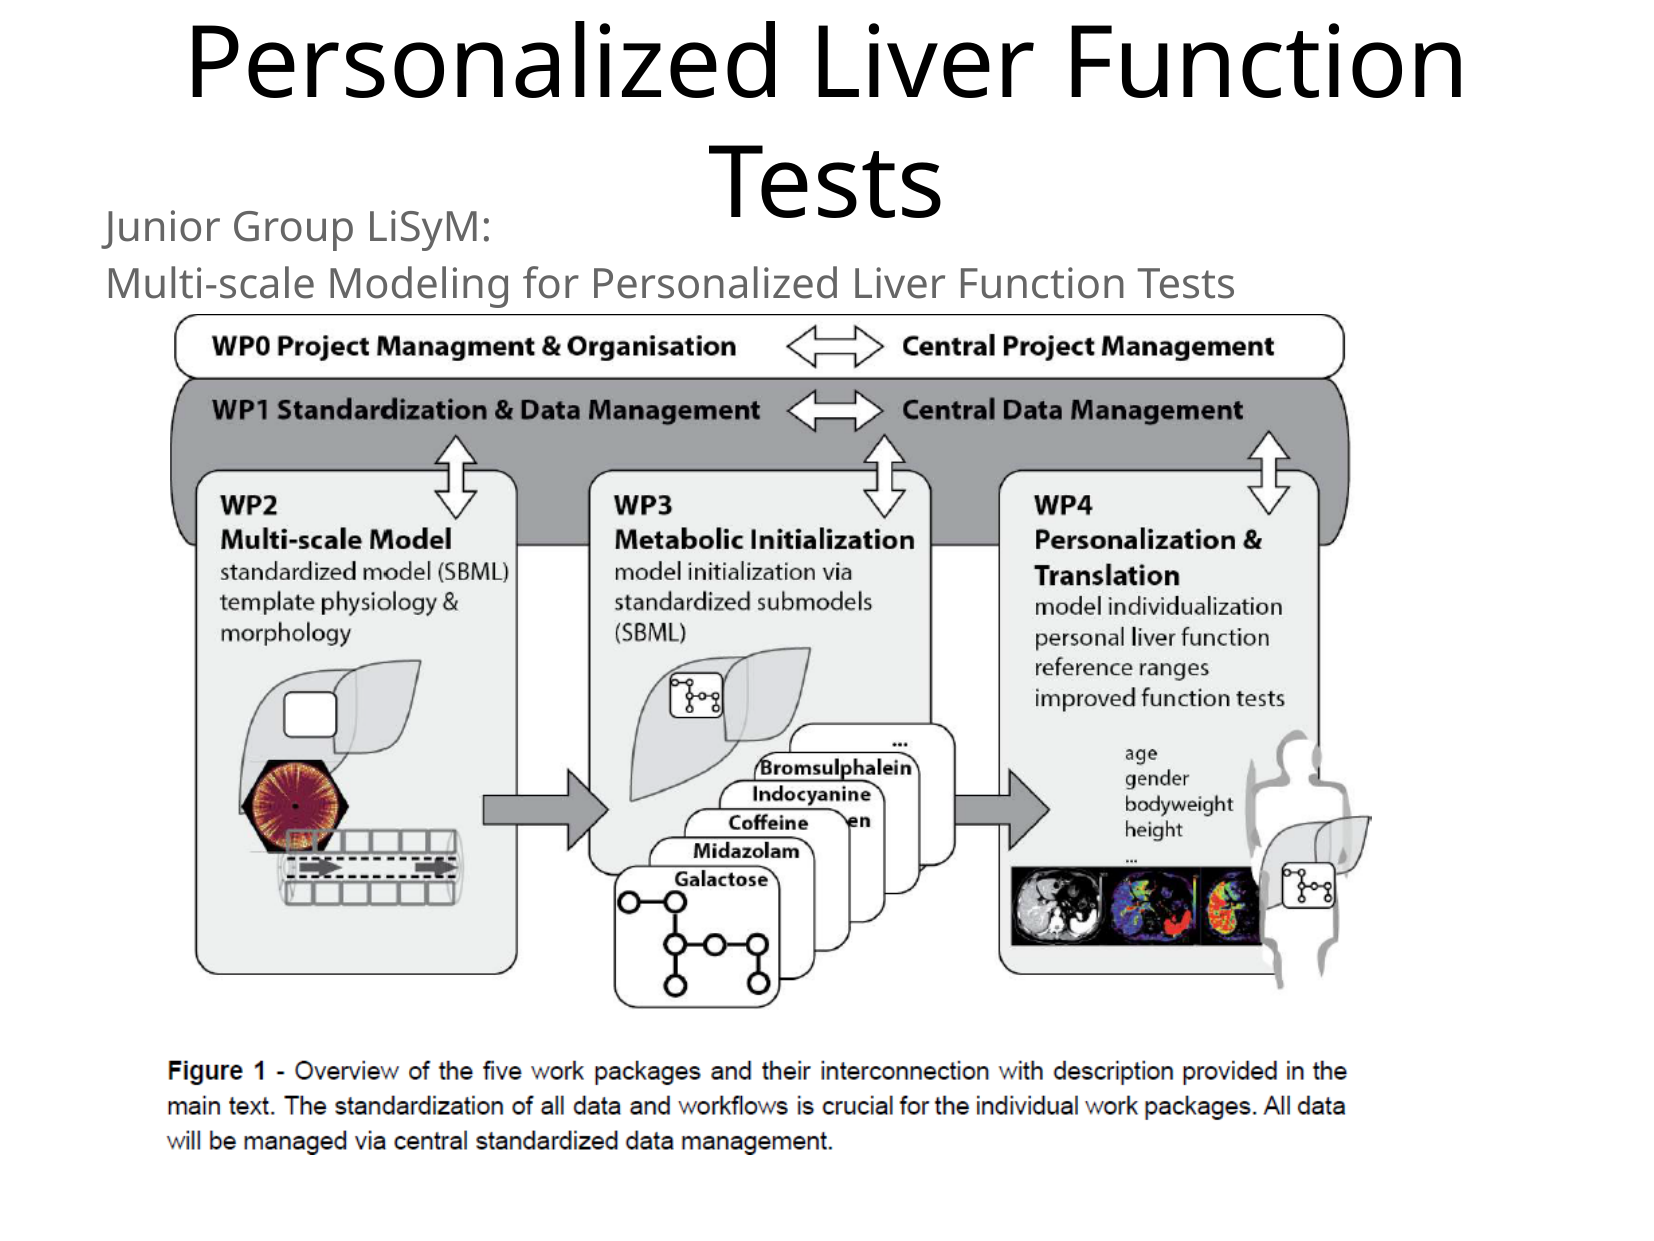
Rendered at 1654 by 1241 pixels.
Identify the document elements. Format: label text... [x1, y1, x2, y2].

text_box Personalized Liver Function Tests [82, 13, 1571, 221]
text_box Junior Group LiSyM: Multi-scale Modeling for Personalized Liver Function Tests [90, 189, 1508, 316]
picture [165, 316, 1372, 1156]
